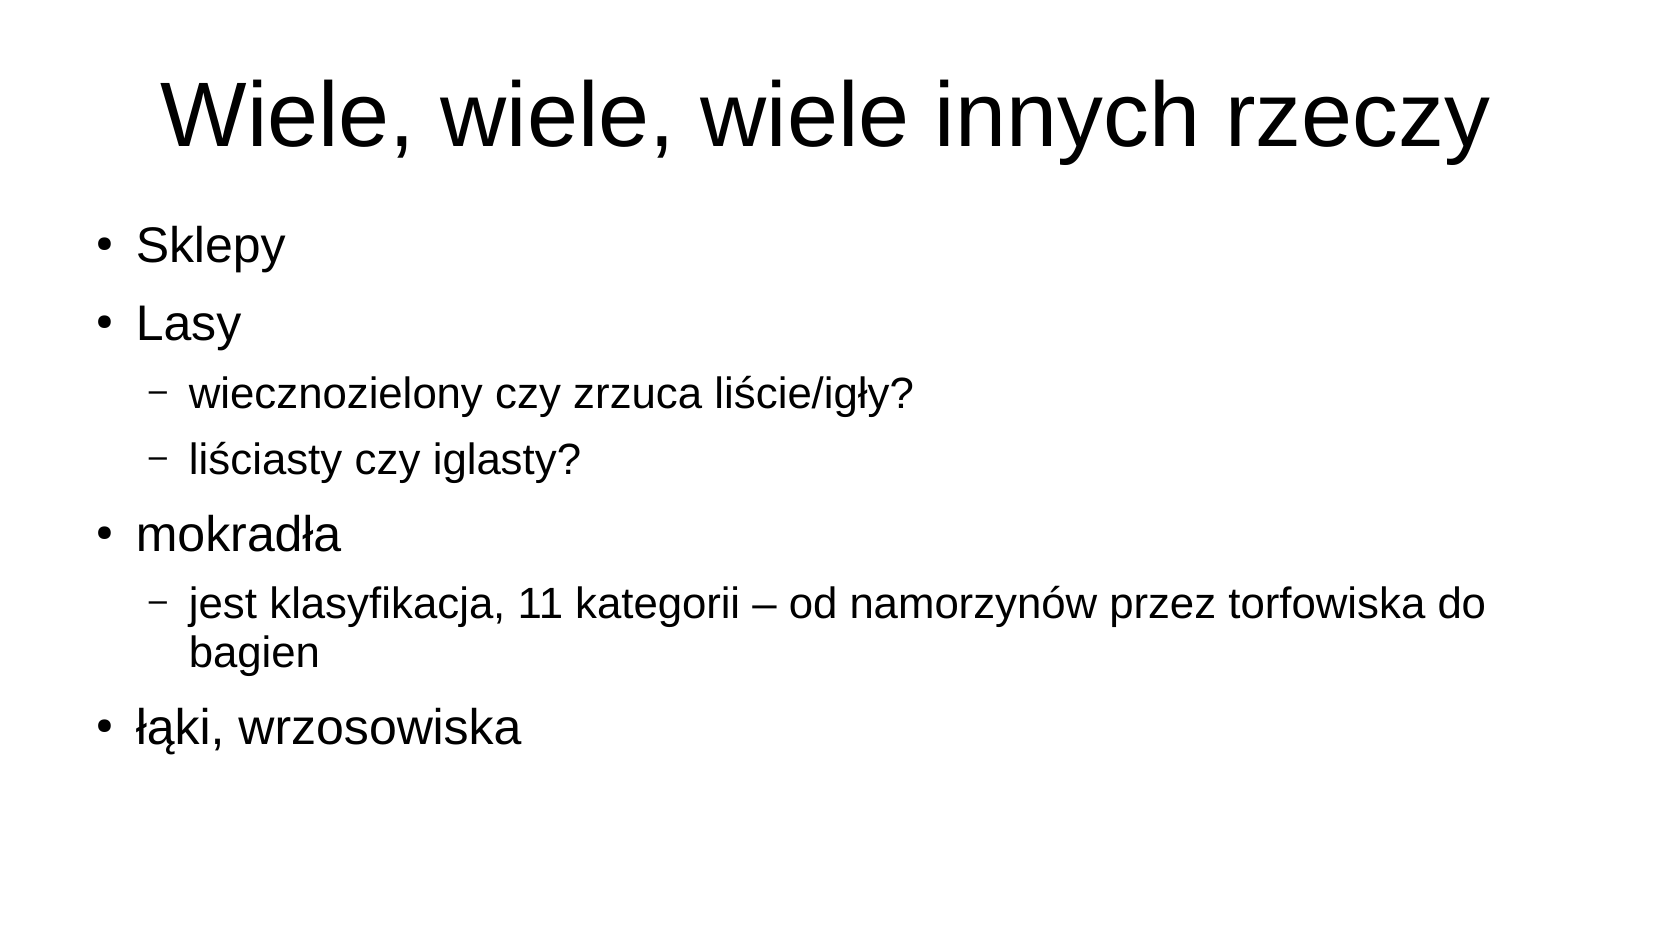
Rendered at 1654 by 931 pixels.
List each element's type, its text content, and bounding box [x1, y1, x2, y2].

title Wiele, wiele, wiele innych rzeczy [82, 37, 1571, 193]
list Sklepy Lasy wiecznozielony czy zrzuca liście/igły? liściasty czy iglasty? mokradła jest klasyfikacja, 11 kategorii – od namorzynów przez torfowiska do bagien łąki, wrzosowiska [82, 217, 1571, 757]
